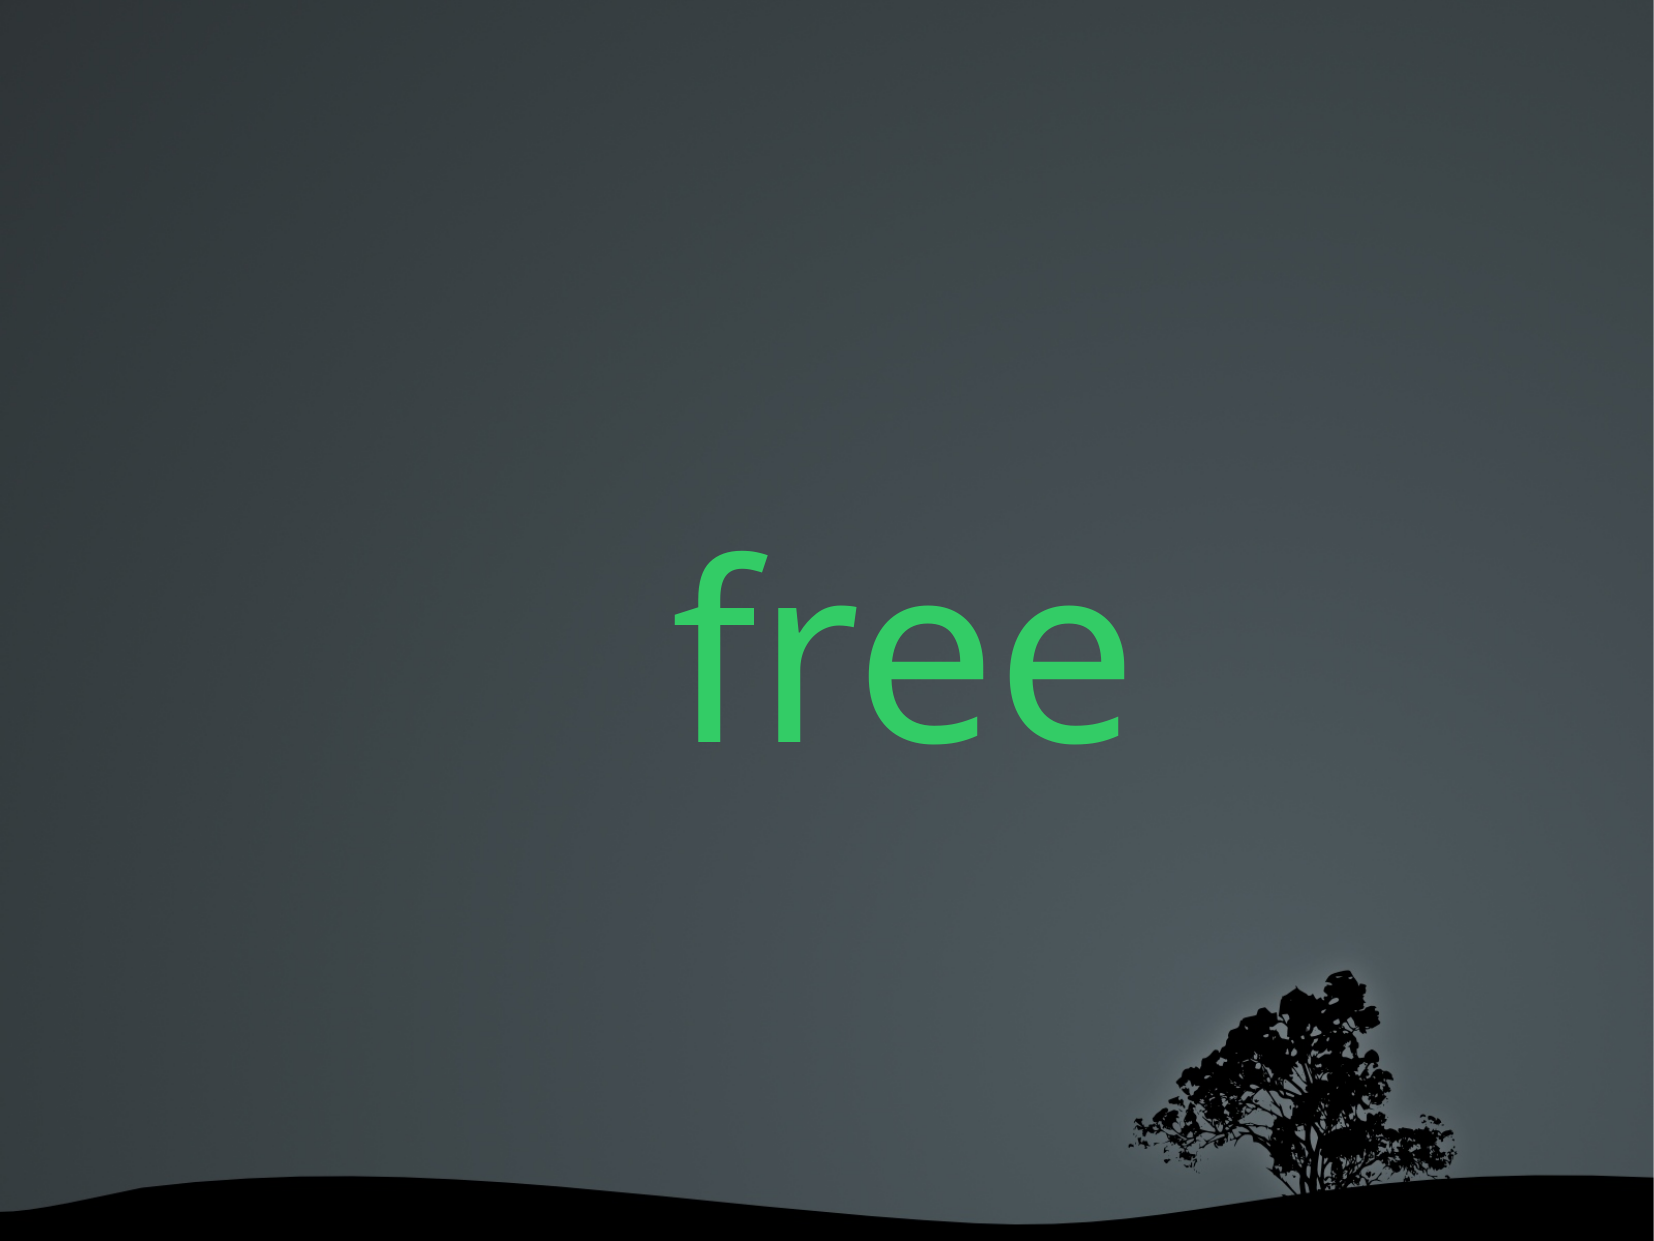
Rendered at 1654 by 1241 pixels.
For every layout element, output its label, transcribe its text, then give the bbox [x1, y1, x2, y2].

text_box free [656, 468, 997, 773]
picture [0, 0, 1654, 1241]
